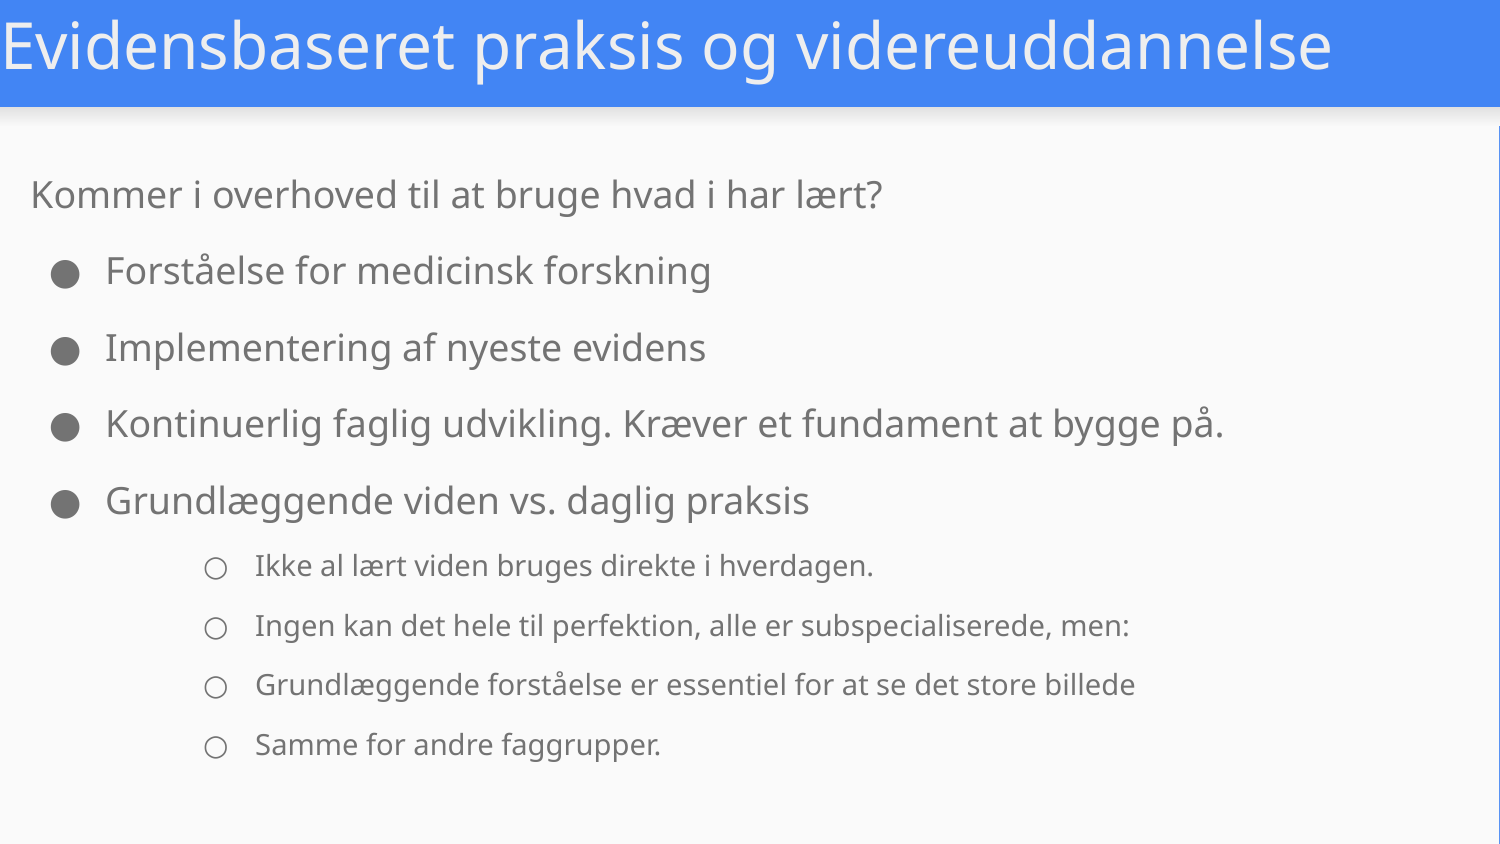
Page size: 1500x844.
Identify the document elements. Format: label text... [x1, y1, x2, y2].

list Kommer i overhoved til at bruge hvad i har lært? Forståelse for medicinsk forskning Implementering af nyeste evidens Kontinuerlig faglig udvikling. Kræver et fundament at bygge på. Grundlæggende viden vs. daglig praksis Ikke al lært viden bruges direkte i hverdagen. Ingen kan det hele til perfektion, alle er subspecialiserede, men: Grundlæggende forståelse er essentiel for at se det store billede Samme for andre faggrupper. [15, 127, 1484, 824]
title Evidensbaseret praksis og videreuddannelse [0, 0, 1329, 89]
